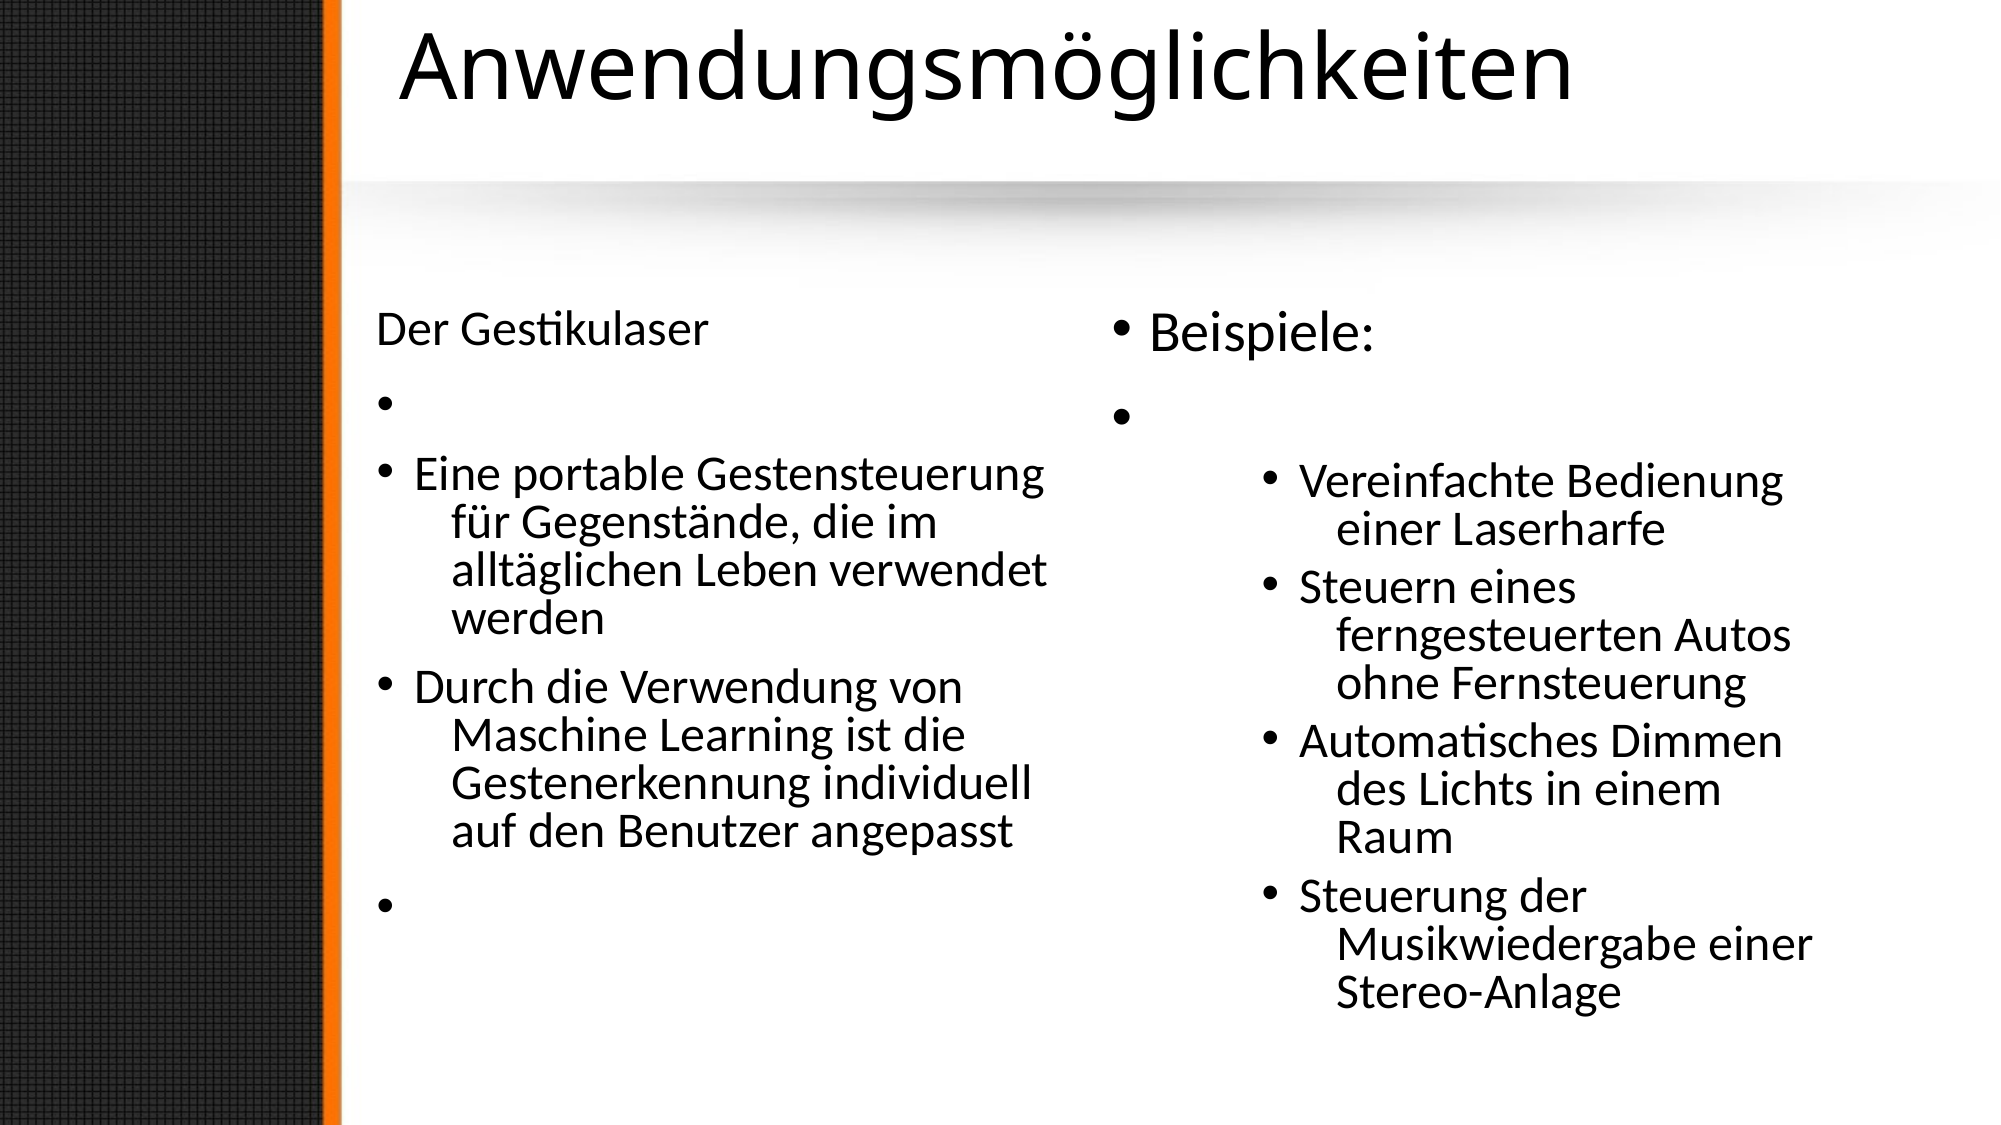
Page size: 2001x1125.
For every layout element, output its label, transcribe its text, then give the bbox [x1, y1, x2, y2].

title Anwendungsmöglichkeiten [384, 0, 2000, 179]
list Beispiele: Vereinfachte Bedienung einer Laserharfe Steuern eines ferngesteuerten Autos ohne Fernsteuerung Automatisches Dimmen des Lichts in einem Raum Steuerung der Musikwiedergabe einer Stereo-Anlage [1096, 299, 1863, 1084]
list Der Gestikulaser Eine portable Gestensteuerung für Gegenstände, die im alltäglichen Leben verwendet werden Durch die Verwendung von Maschine Learning ist die Gestenerkennung individuell auf den Benutzer angepasst [361, 299, 1082, 1084]
